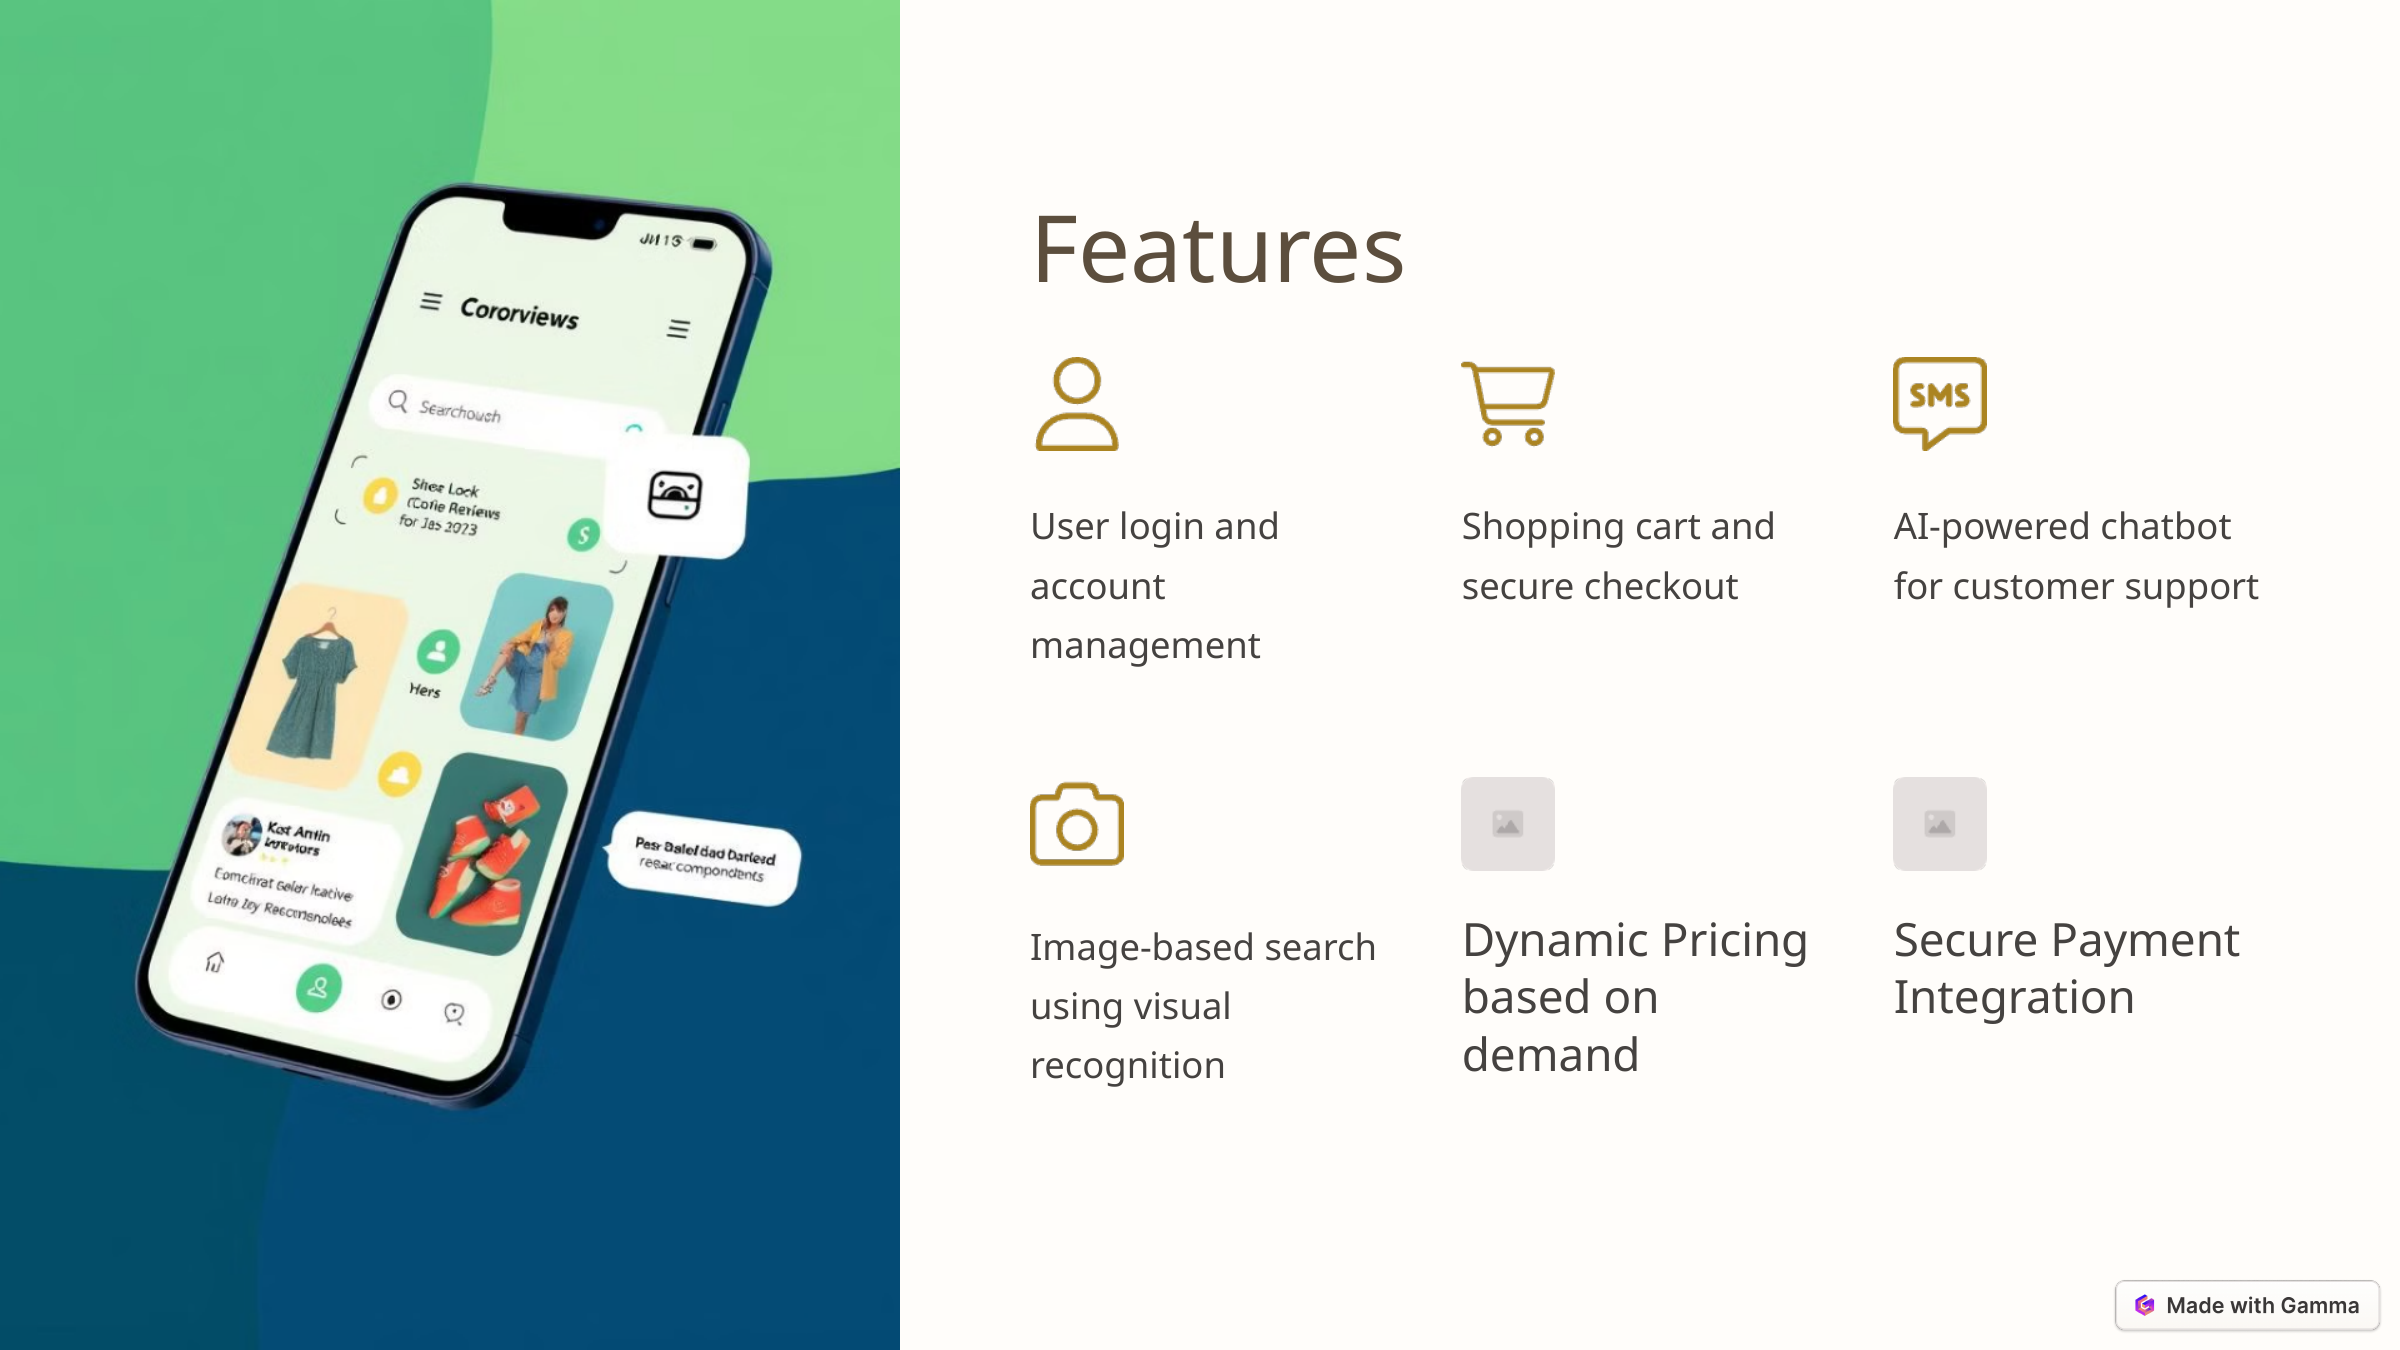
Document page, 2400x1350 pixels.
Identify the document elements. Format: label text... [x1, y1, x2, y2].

picture [1030, 357, 1124, 451]
picture [1893, 357, 1987, 451]
text_box Image-based search using visual recognition [1030, 908, 1407, 1087]
picture [1461, 777, 1555, 872]
picture [1030, 777, 1124, 872]
picture [1461, 357, 1555, 451]
text_box User login and account management [1030, 487, 1407, 667]
text_box Dynamic Pricing based on demand [1461, 908, 1838, 1083]
picture [0, 0, 900, 1350]
picture [1893, 777, 1987, 872]
text_box Shopping cart and secure checkout [1461, 487, 1838, 607]
picture [2106, 1271, 2389, 1339]
text_box AI-powered chatbot for customer support [1893, 487, 2270, 607]
text_box Features [1030, 185, 1961, 302]
text_box Secure Payment Integration [1893, 908, 2270, 1083]
